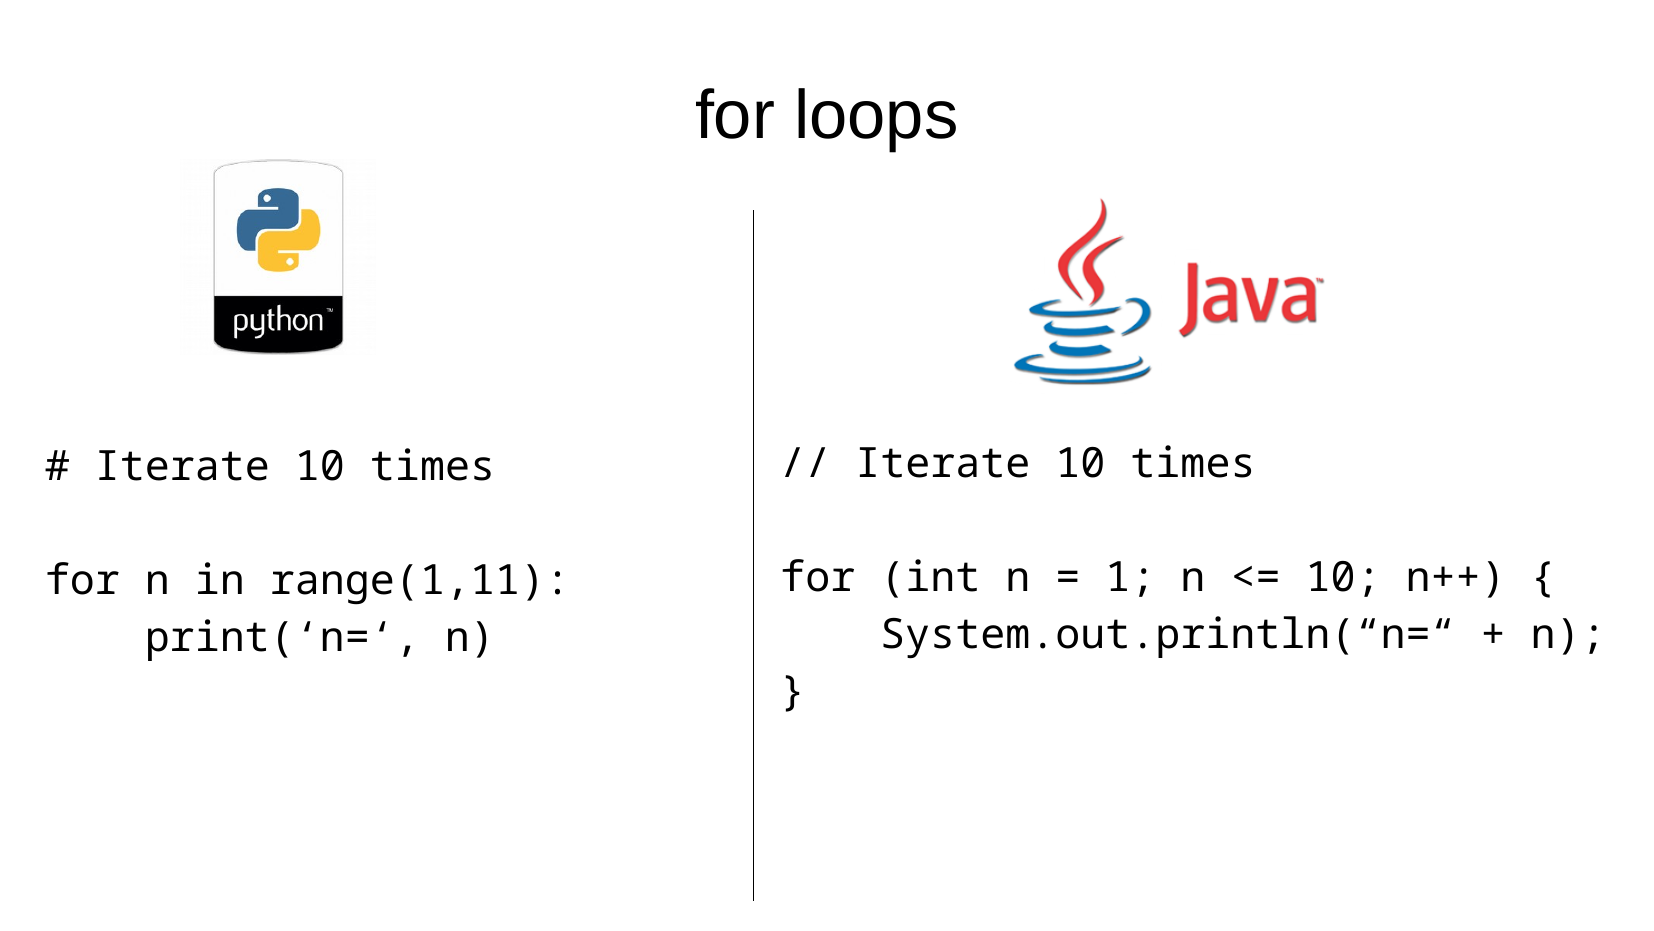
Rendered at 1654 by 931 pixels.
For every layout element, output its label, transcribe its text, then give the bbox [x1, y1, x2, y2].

text_box // Iterate 10 times for (int n = 1; n <= 10; n++) { System.out.println(“n=“ + n); } [765, 425, 1654, 719]
picture [1001, 180, 1336, 403]
text_box # Iterate 10 times for n in range(1,11): print(‘n=‘, n) [754, 428, 765, 667]
title for loops [82, 37, 1571, 193]
text_box # Iterate 10 times for n in range(1,11): print(‘n=‘, n) [30, 428, 753, 667]
picture [180, 159, 376, 356]
